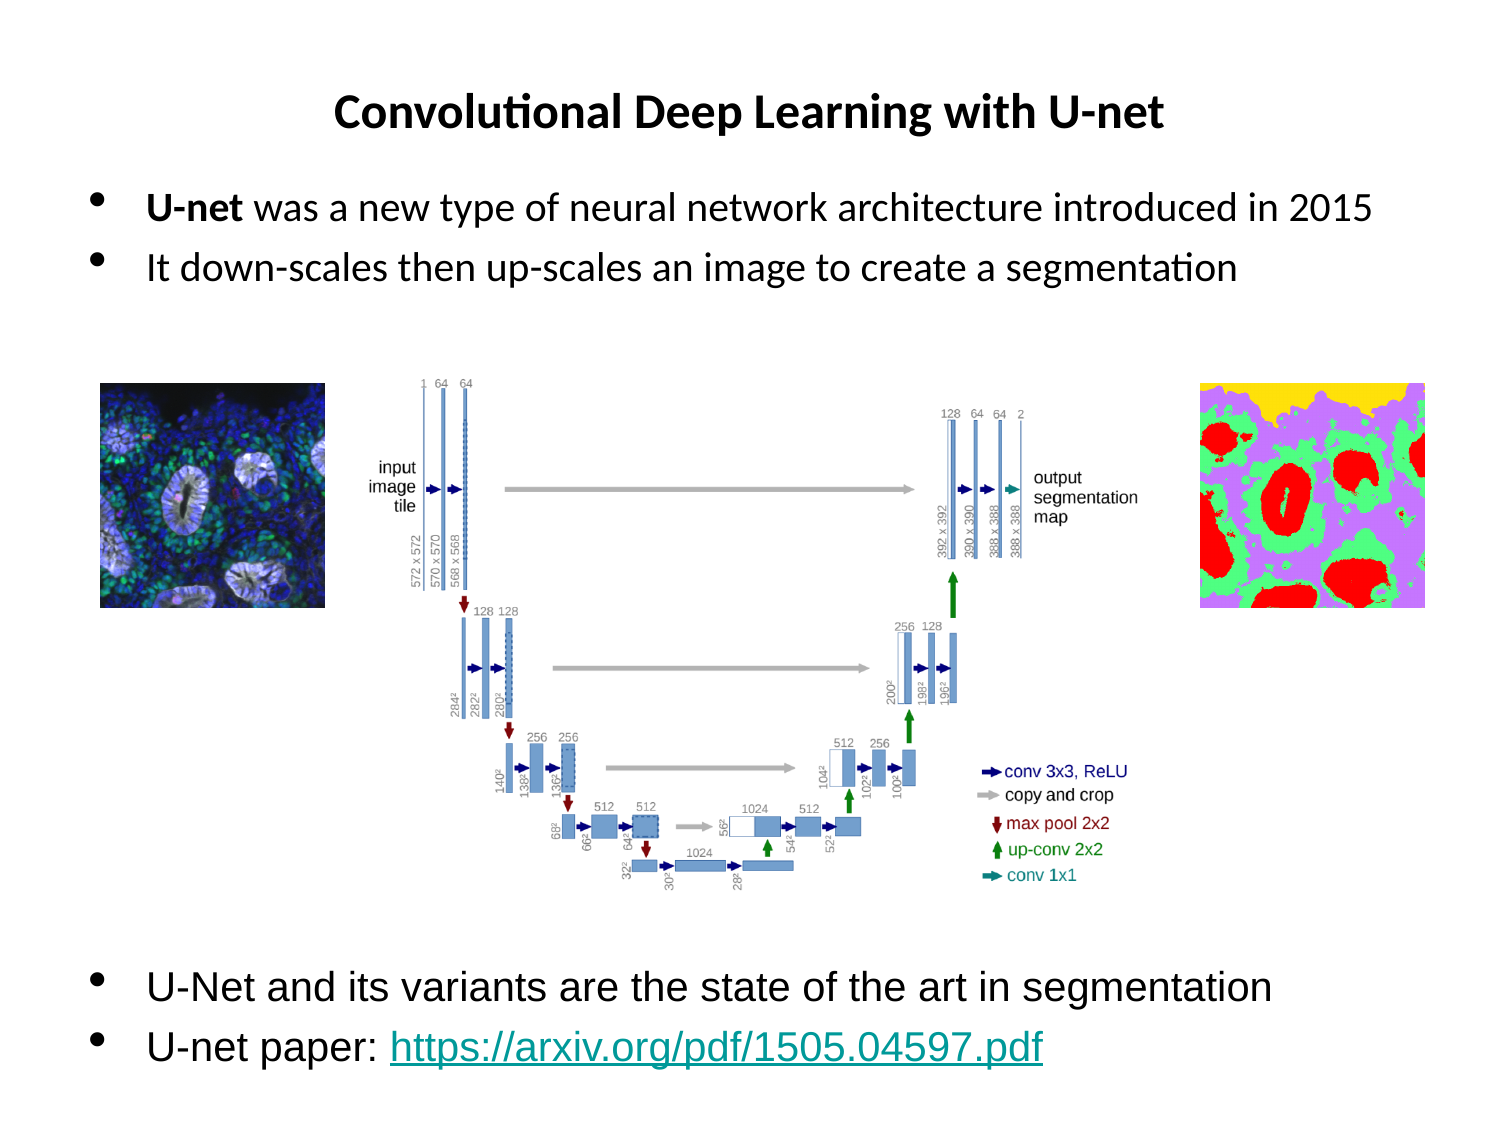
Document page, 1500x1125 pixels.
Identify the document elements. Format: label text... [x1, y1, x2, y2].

text_box U-net was a new type of neural network architecture introduced in 2015 It down-scales then up-scales an image to create a segmentation U-Net and its variants are the state of the art in segmentation U-net paper: https://arxiv.org/pdf/1505.04597.pdf [75, 171, 1425, 1093]
picture [100, 383, 325, 608]
picture [1200, 383, 1425, 608]
picture [347, 365, 1152, 901]
text_box Convolutional Deep Learning with U-net [75, 45, 1425, 171]
